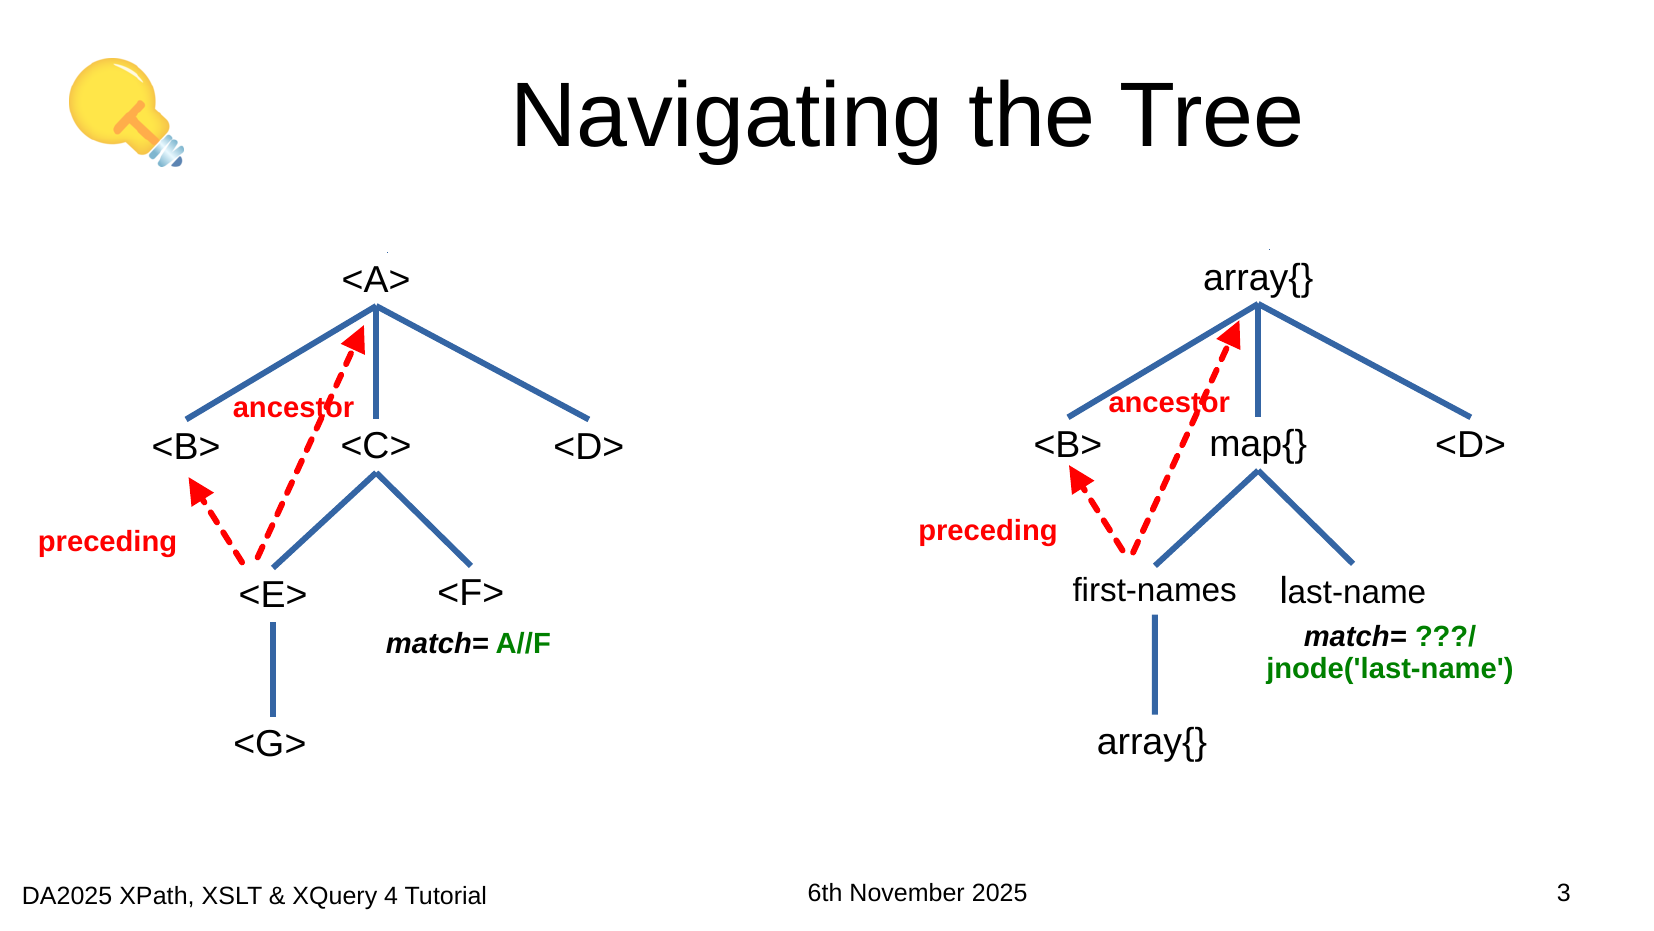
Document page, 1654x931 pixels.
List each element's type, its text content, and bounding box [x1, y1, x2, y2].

text_box preceding [23, 518, 197, 566]
text_box ancestor [1093, 378, 1267, 427]
text_box <B> [145, 419, 227, 474]
text_box <D> [547, 419, 631, 474]
text_box match= ???/ jnode('last-name') [1249, 612, 1531, 701]
picture [69, 58, 184, 167]
text_box match= A//F [370, 619, 577, 674]
text_box <C> [334, 418, 418, 473]
text_box ancestor [218, 383, 392, 432]
text_box <F> [431, 565, 511, 619]
text_box first-names [1066, 565, 1244, 615]
text_box <E> [232, 567, 314, 622]
text_box <G> [227, 716, 319, 771]
text_box <D> [1429, 417, 1513, 472]
text_box last-name [1273, 563, 1433, 612]
text_box <B> [1027, 417, 1109, 472]
text_box array{} [1196, 249, 1320, 304]
text_box preceding [903, 506, 1077, 554]
text_box <A> [335, 252, 417, 306]
text_box map{} [1203, 416, 1314, 471]
text_box array{} [1090, 714, 1220, 769]
title Navigating the Tree [244, 37, 1571, 193]
